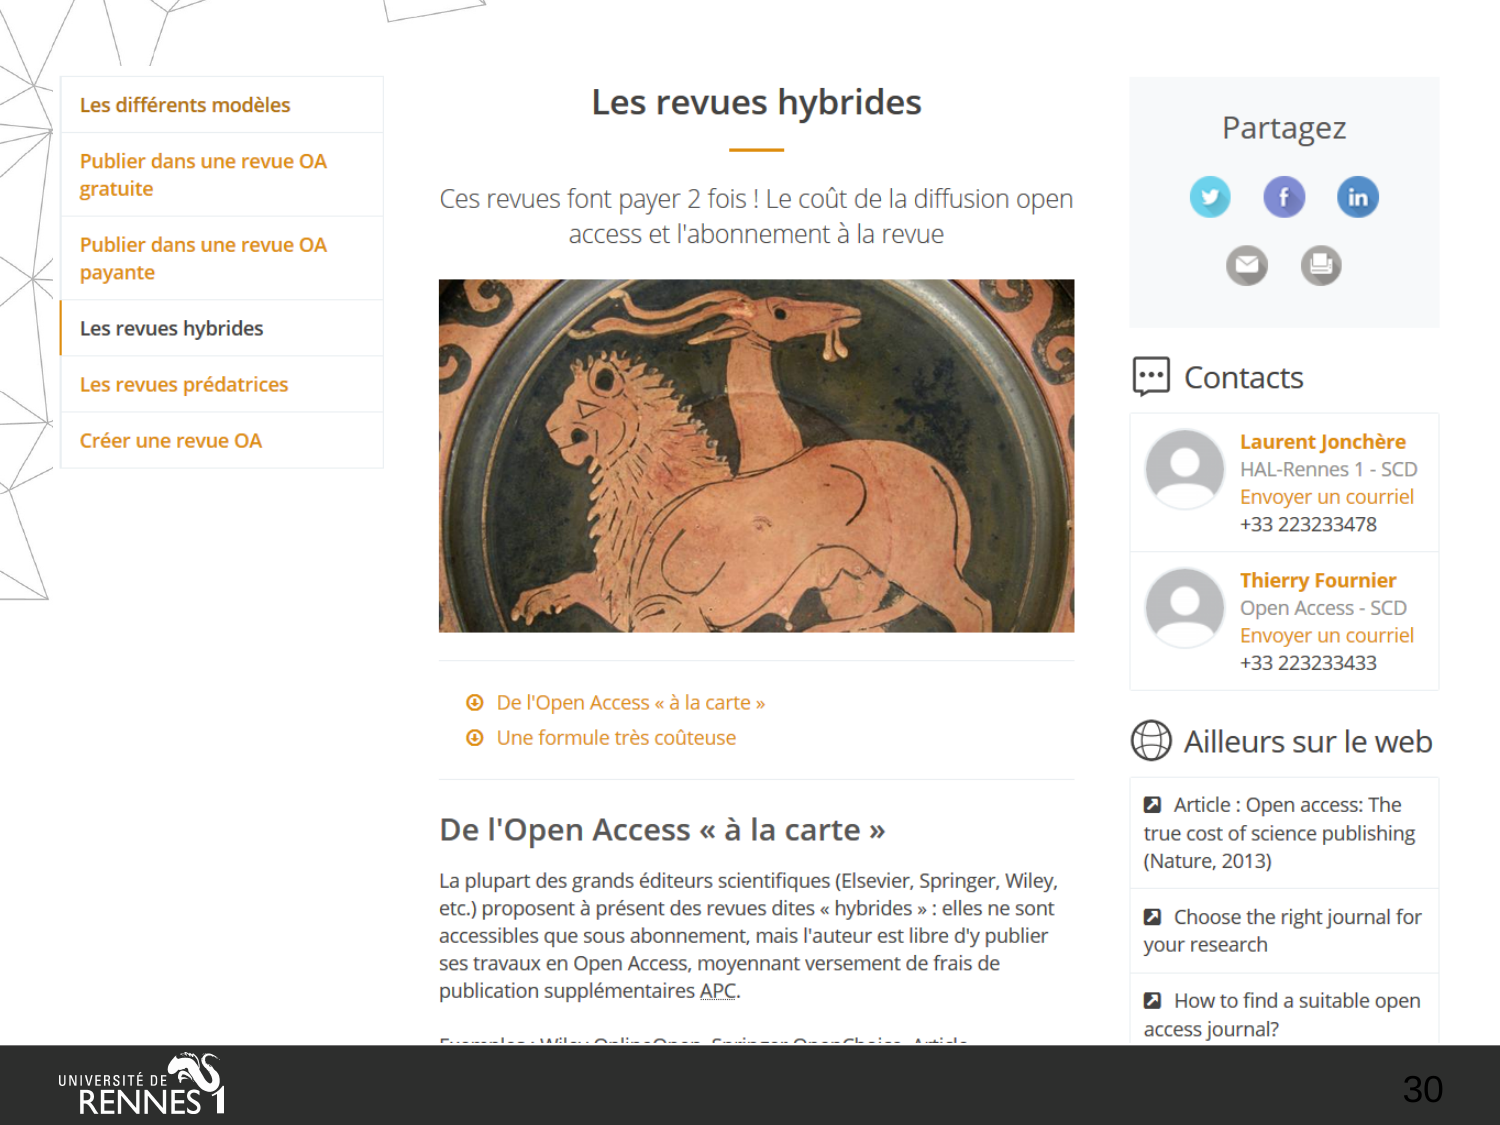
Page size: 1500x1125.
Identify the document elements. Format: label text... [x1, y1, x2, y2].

picture [0, 0, 1500, 1045]
picture [59, 1052, 224, 1114]
text_box 1 [1257, 1057, 1459, 1118]
